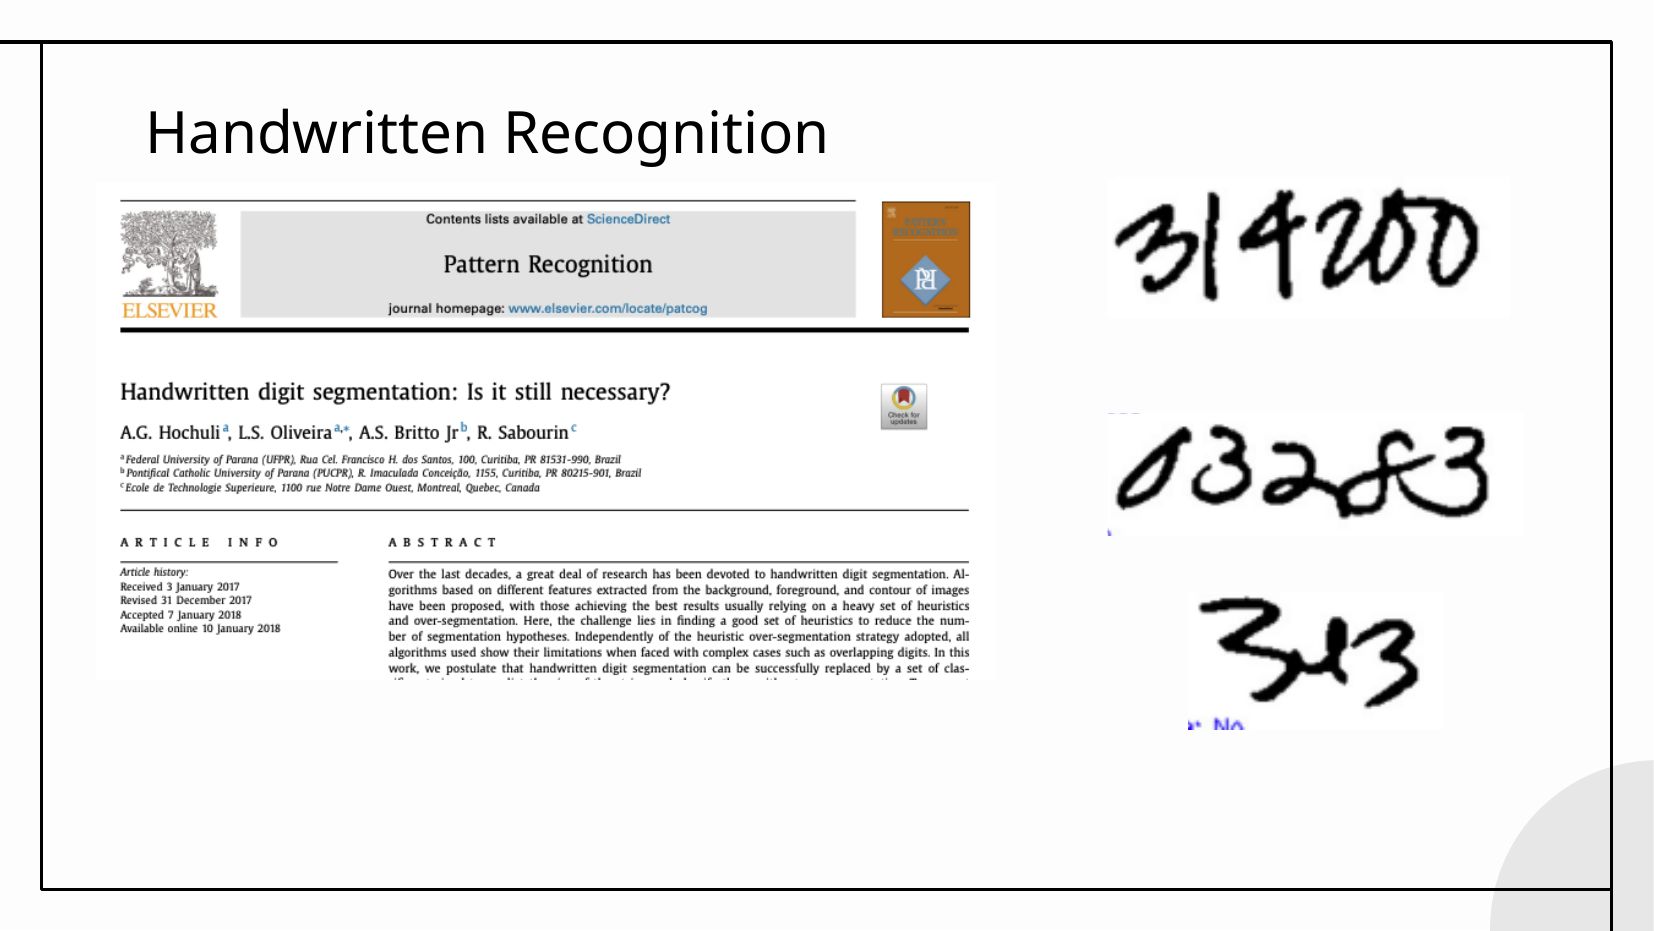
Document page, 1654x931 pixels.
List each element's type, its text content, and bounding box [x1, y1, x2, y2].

picture [1107, 413, 1524, 536]
picture [96, 182, 996, 680]
picture [1188, 592, 1443, 730]
title Handwritten Recognition [130, 80, 1524, 184]
picture [1107, 177, 1510, 318]
